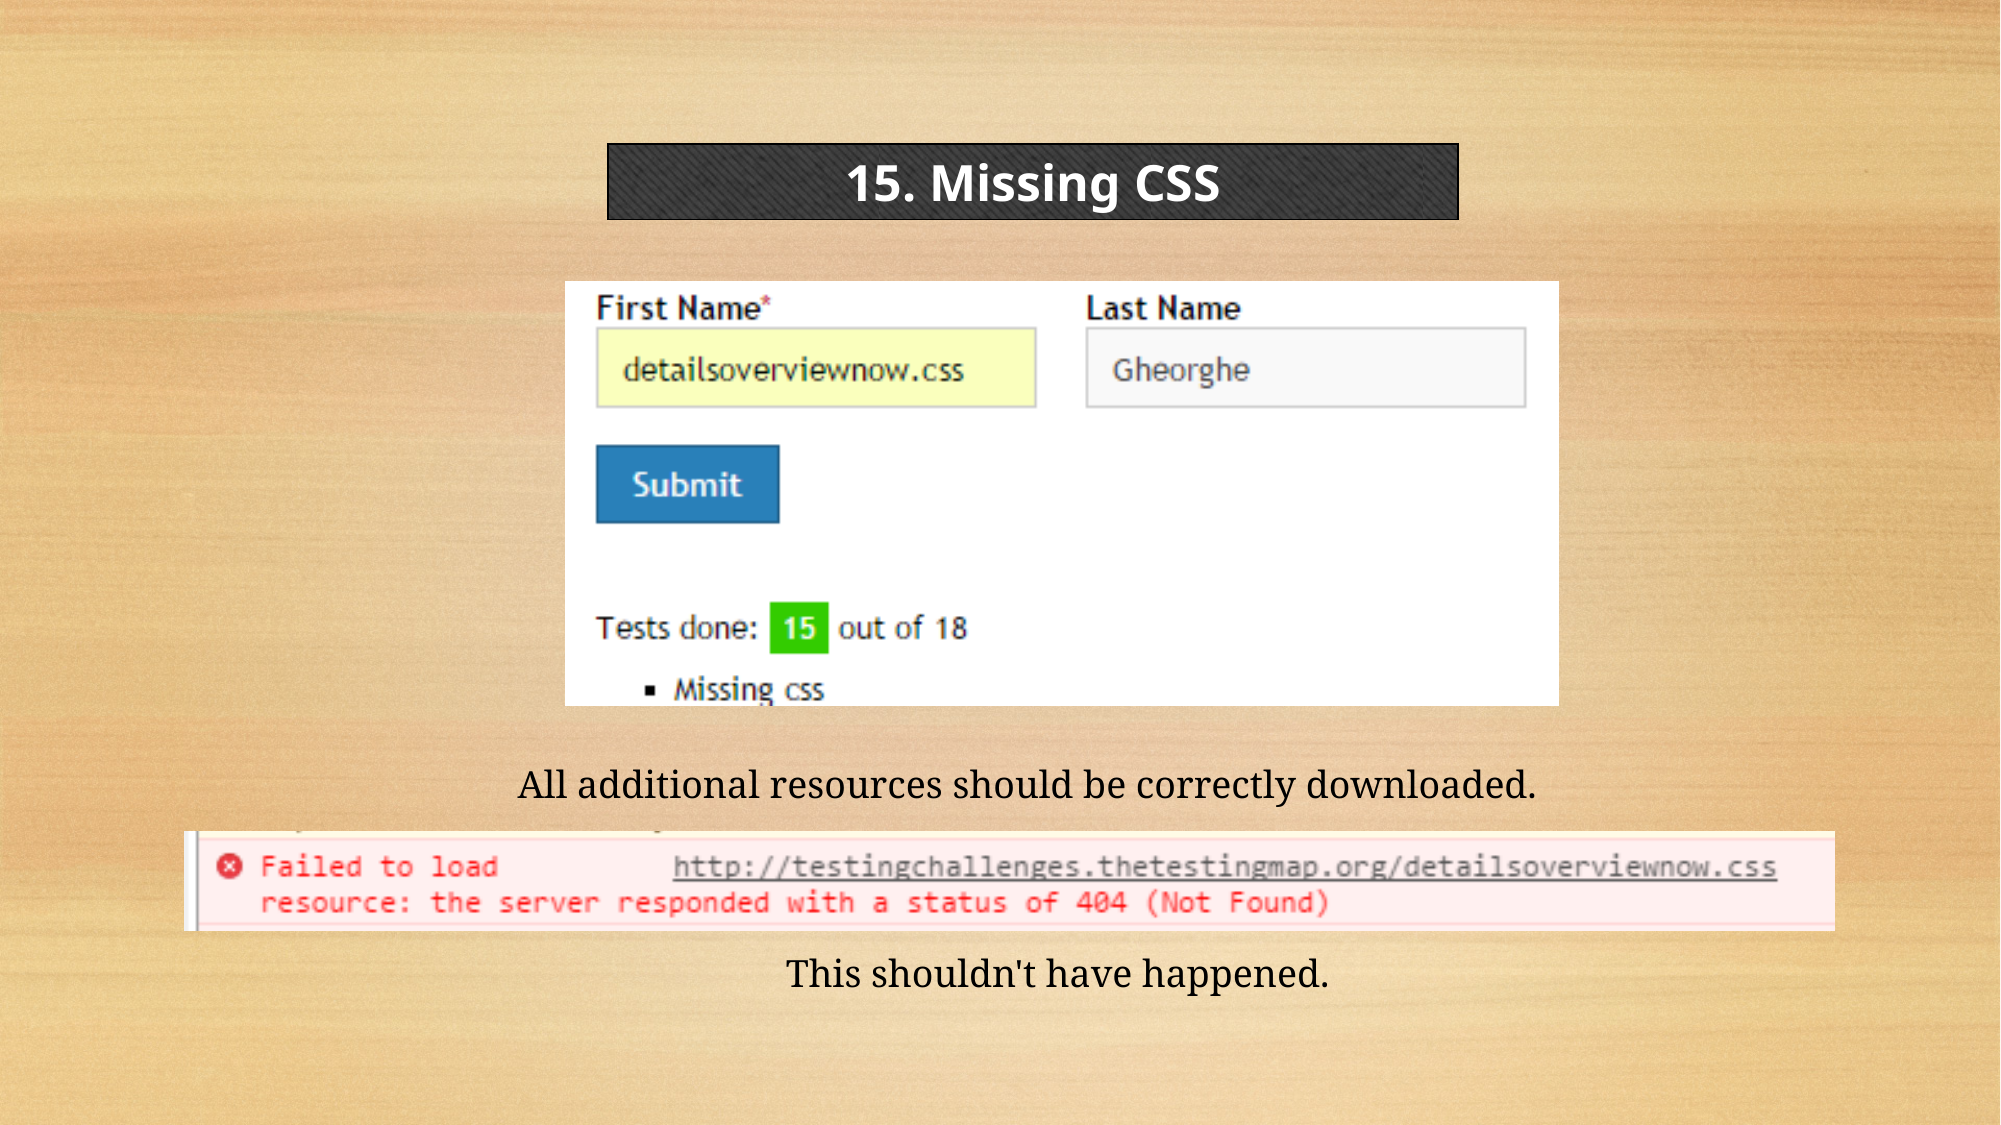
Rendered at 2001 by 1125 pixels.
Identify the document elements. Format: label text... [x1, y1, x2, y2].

picture [184, 831, 1835, 931]
picture [565, 281, 1559, 706]
text_box All additional resources should be correctly downloaded. [242, 753, 1814, 815]
text_box 15. Missing CSS [607, 143, 1459, 220]
text_box [305, 931, 1814, 961]
text_box This shouldn't have happened. [604, 942, 1512, 1004]
